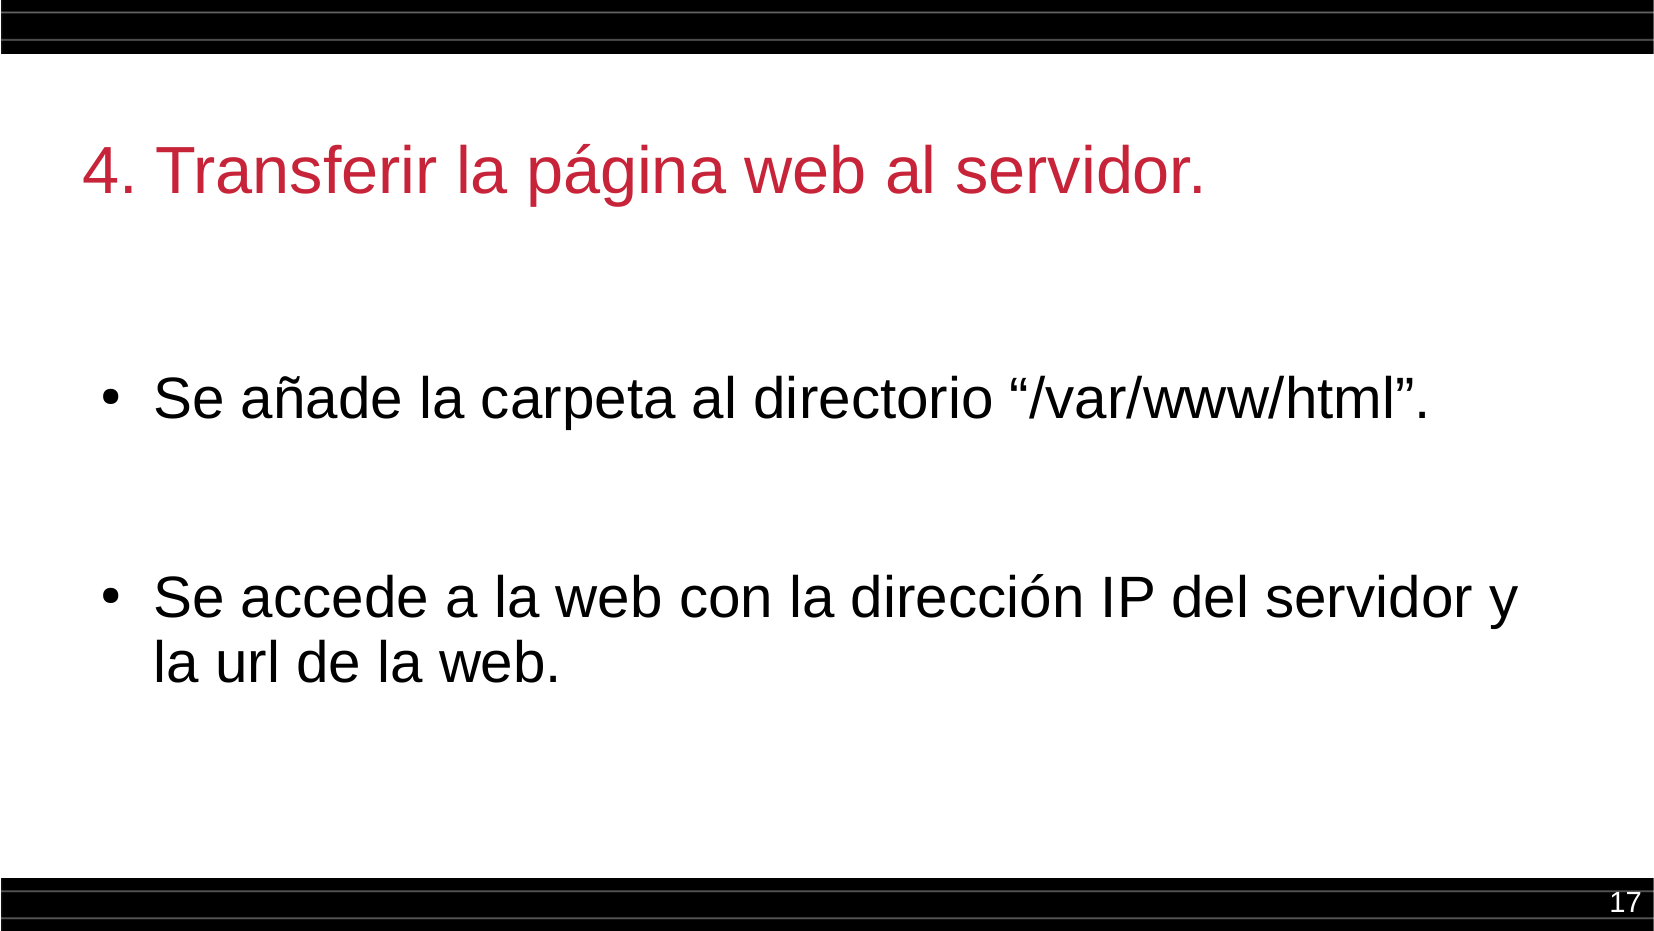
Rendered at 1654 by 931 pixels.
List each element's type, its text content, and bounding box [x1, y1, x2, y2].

list Se añade la carpeta al directorio “/var/www/html”. Se accede a la web con la dirección IP del servidor y la url de la web. [82, 271, 1571, 758]
picture [1, 878, 1654, 931]
title 4. Transferir la página web al servidor. [82, 92, 1571, 249]
picture [1, 0, 1654, 54]
